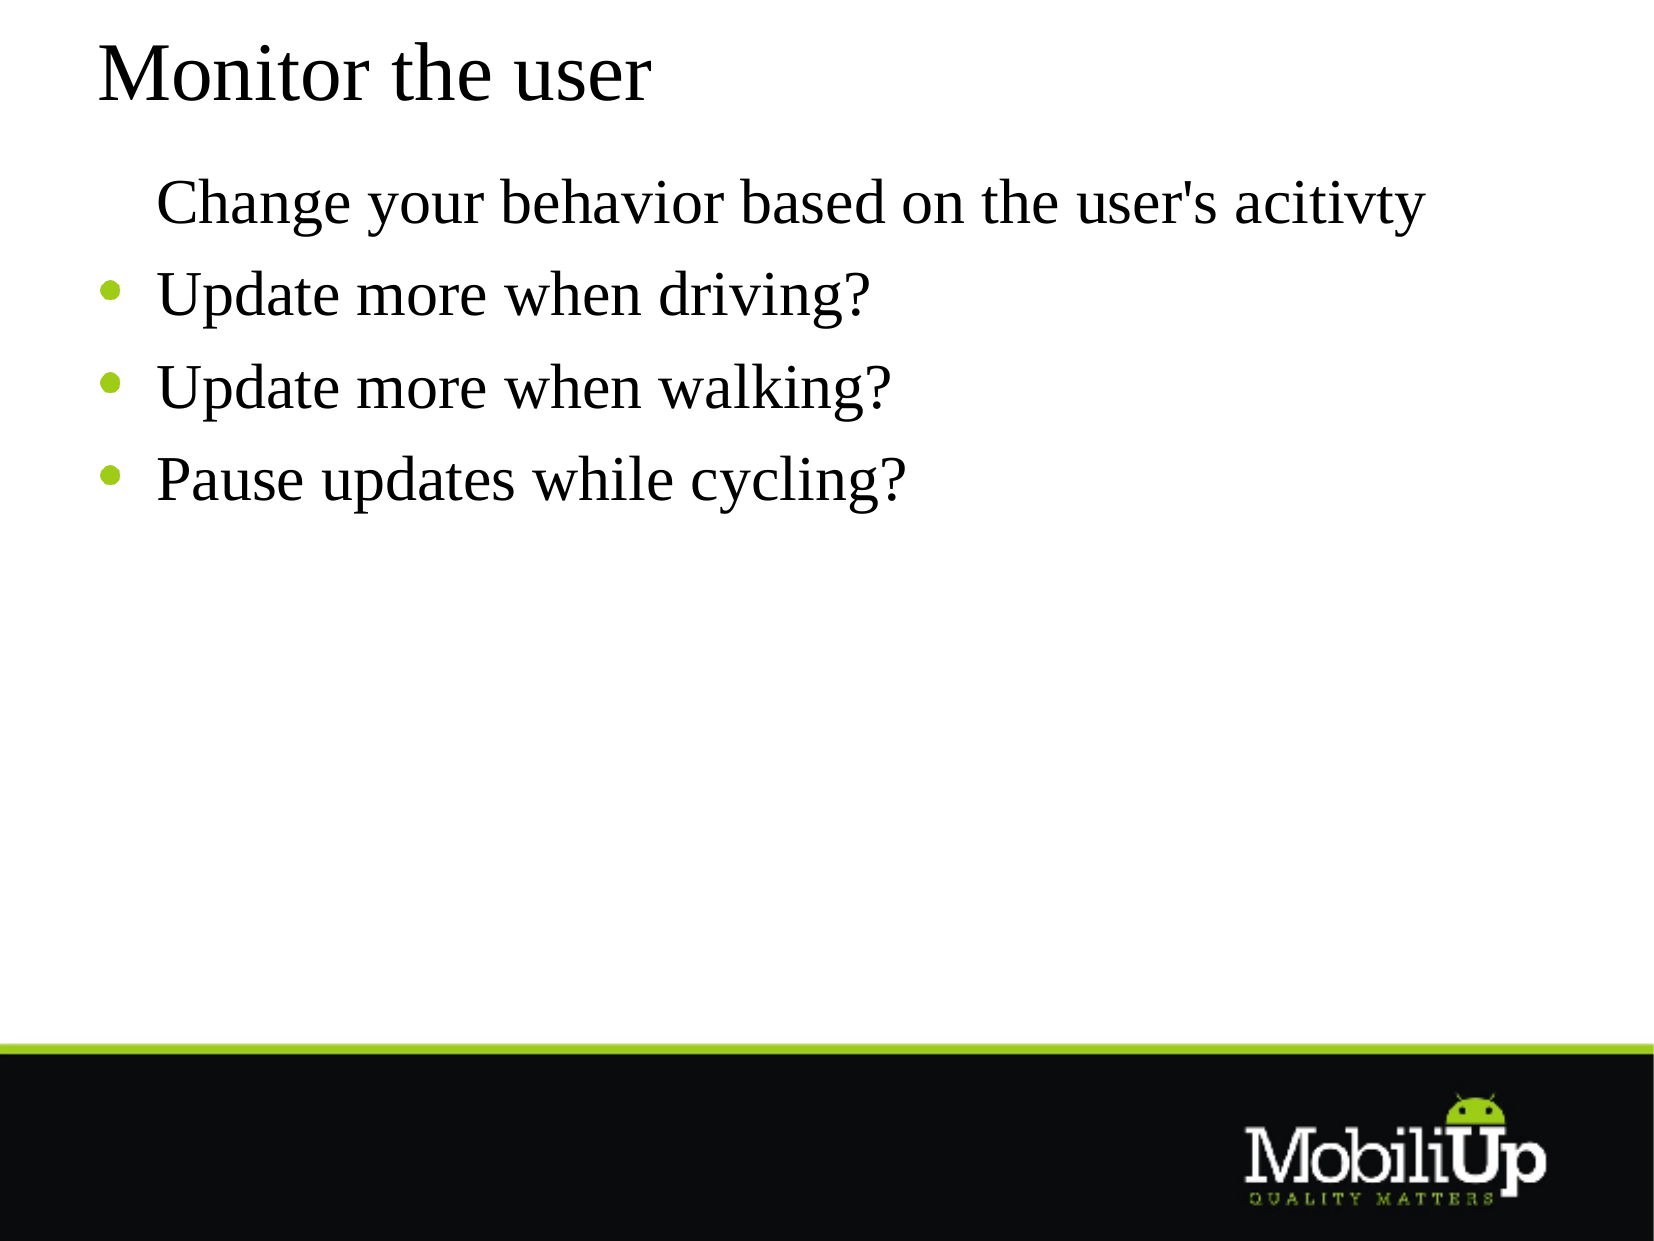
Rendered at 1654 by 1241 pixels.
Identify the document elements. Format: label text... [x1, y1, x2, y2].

list Change your behavior based on the user's acitivty Update more when driving? Update more when walking? Pause updates while cycling? [85, 151, 1574, 871]
title Monitor the user [82, 9, 1571, 125]
picture [0, 0, 1654, 1241]
